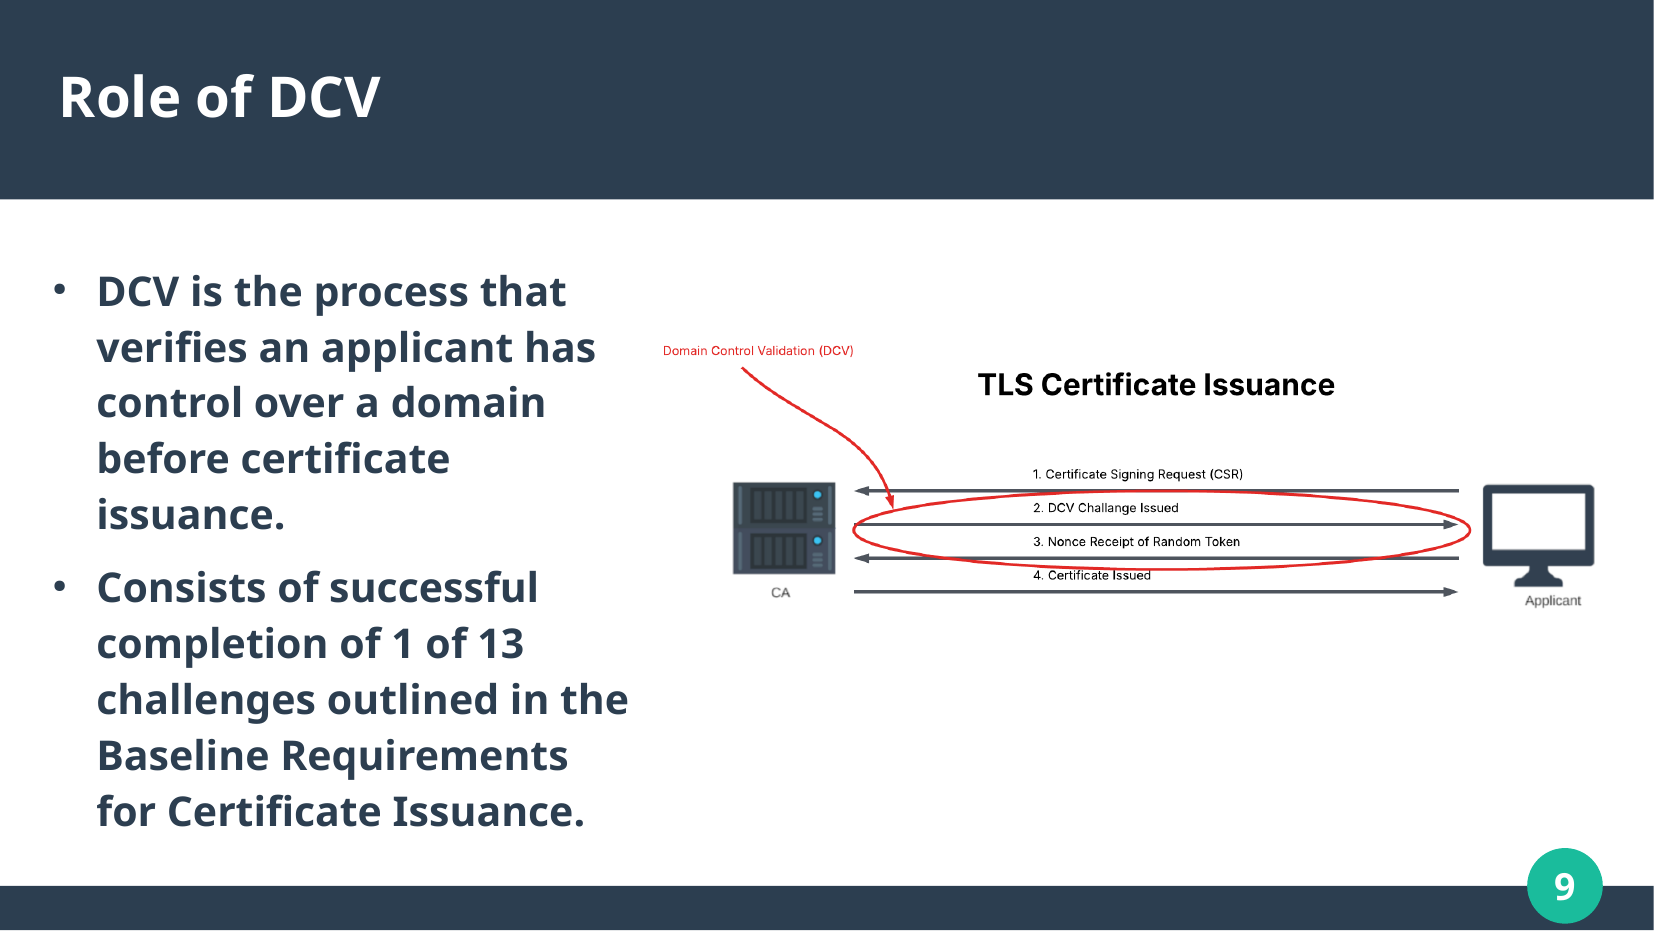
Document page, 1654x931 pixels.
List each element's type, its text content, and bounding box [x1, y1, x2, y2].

picture [607, 311, 1621, 636]
list DCV is the process that verifies an applicant has control over a domain before certificate issuance. Consists of successful completion of 1 of 13 challenges outlined in the Baseline Requirements for Certificate Issuance. [38, 262, 638, 883]
title Role of DCV [59, 37, 1595, 155]
